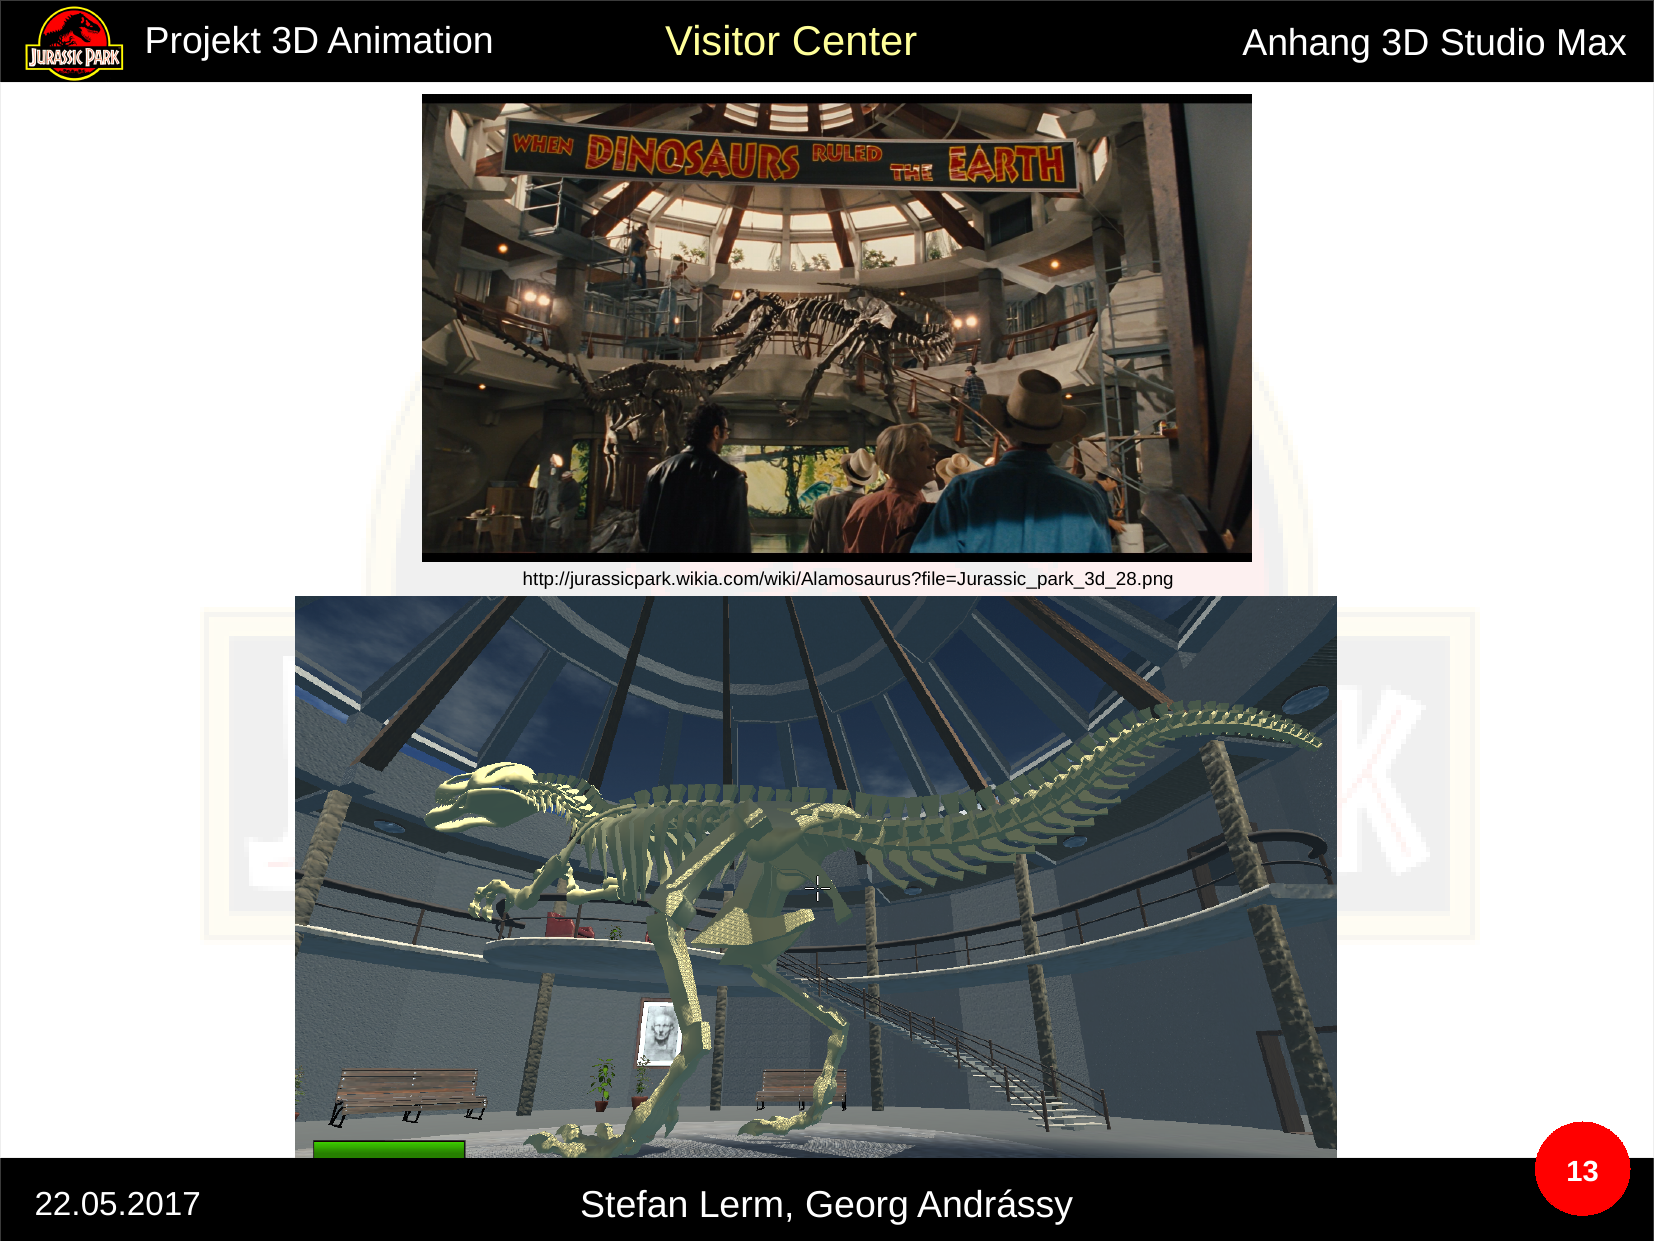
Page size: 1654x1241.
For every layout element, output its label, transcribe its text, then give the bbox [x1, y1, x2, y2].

picture [295, 596, 1337, 1158]
picture [422, 94, 1252, 562]
picture [23, 5, 125, 82]
text_box Visitor Center [555, 10, 1028, 94]
text_box Anhang 3D Studio Max [1181, 14, 1642, 113]
text_box http://jurassicpark.wikia.com/wiki/Alamosaurus?file=Jurassic_park_3d_28.png [507, 561, 1241, 598]
